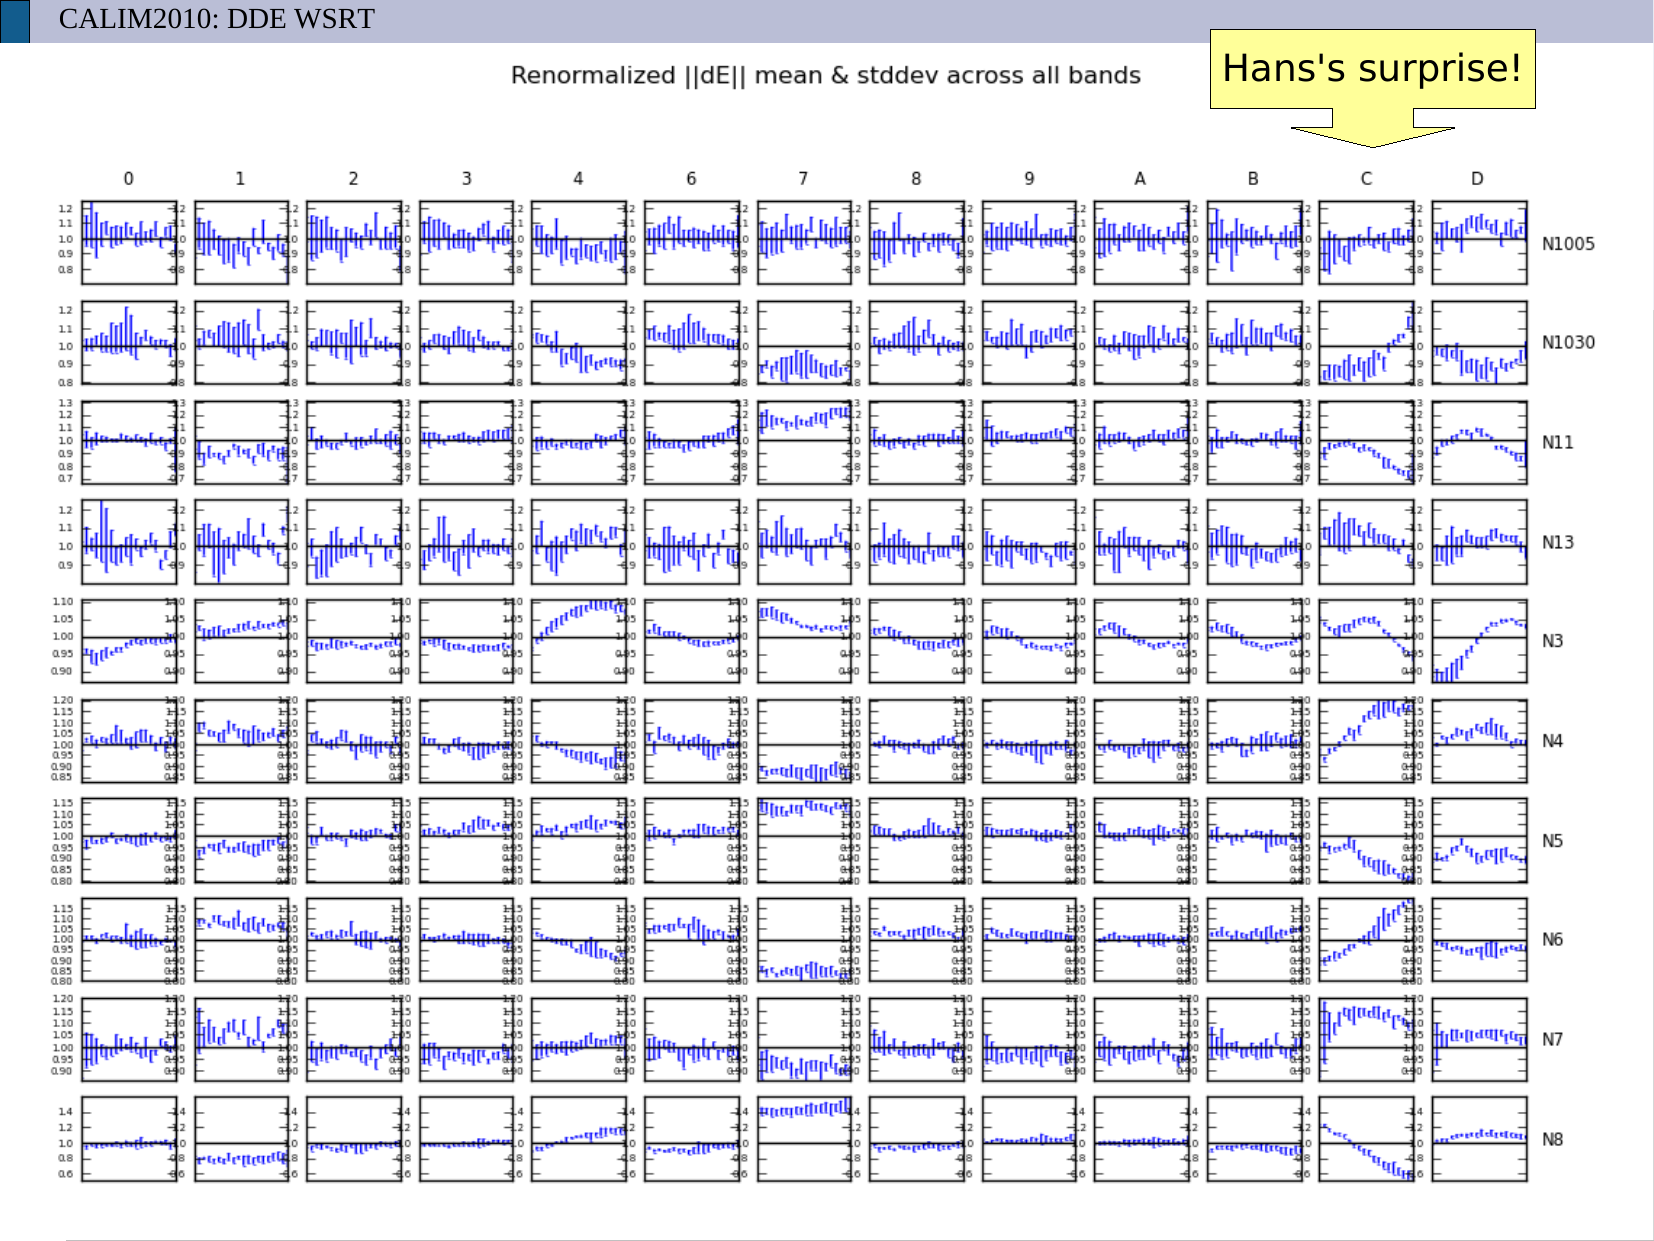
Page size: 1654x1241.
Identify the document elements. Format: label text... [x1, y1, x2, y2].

picture [0, 43, 1654, 1241]
text_box Hans's surprise! [1210, 29, 1536, 148]
